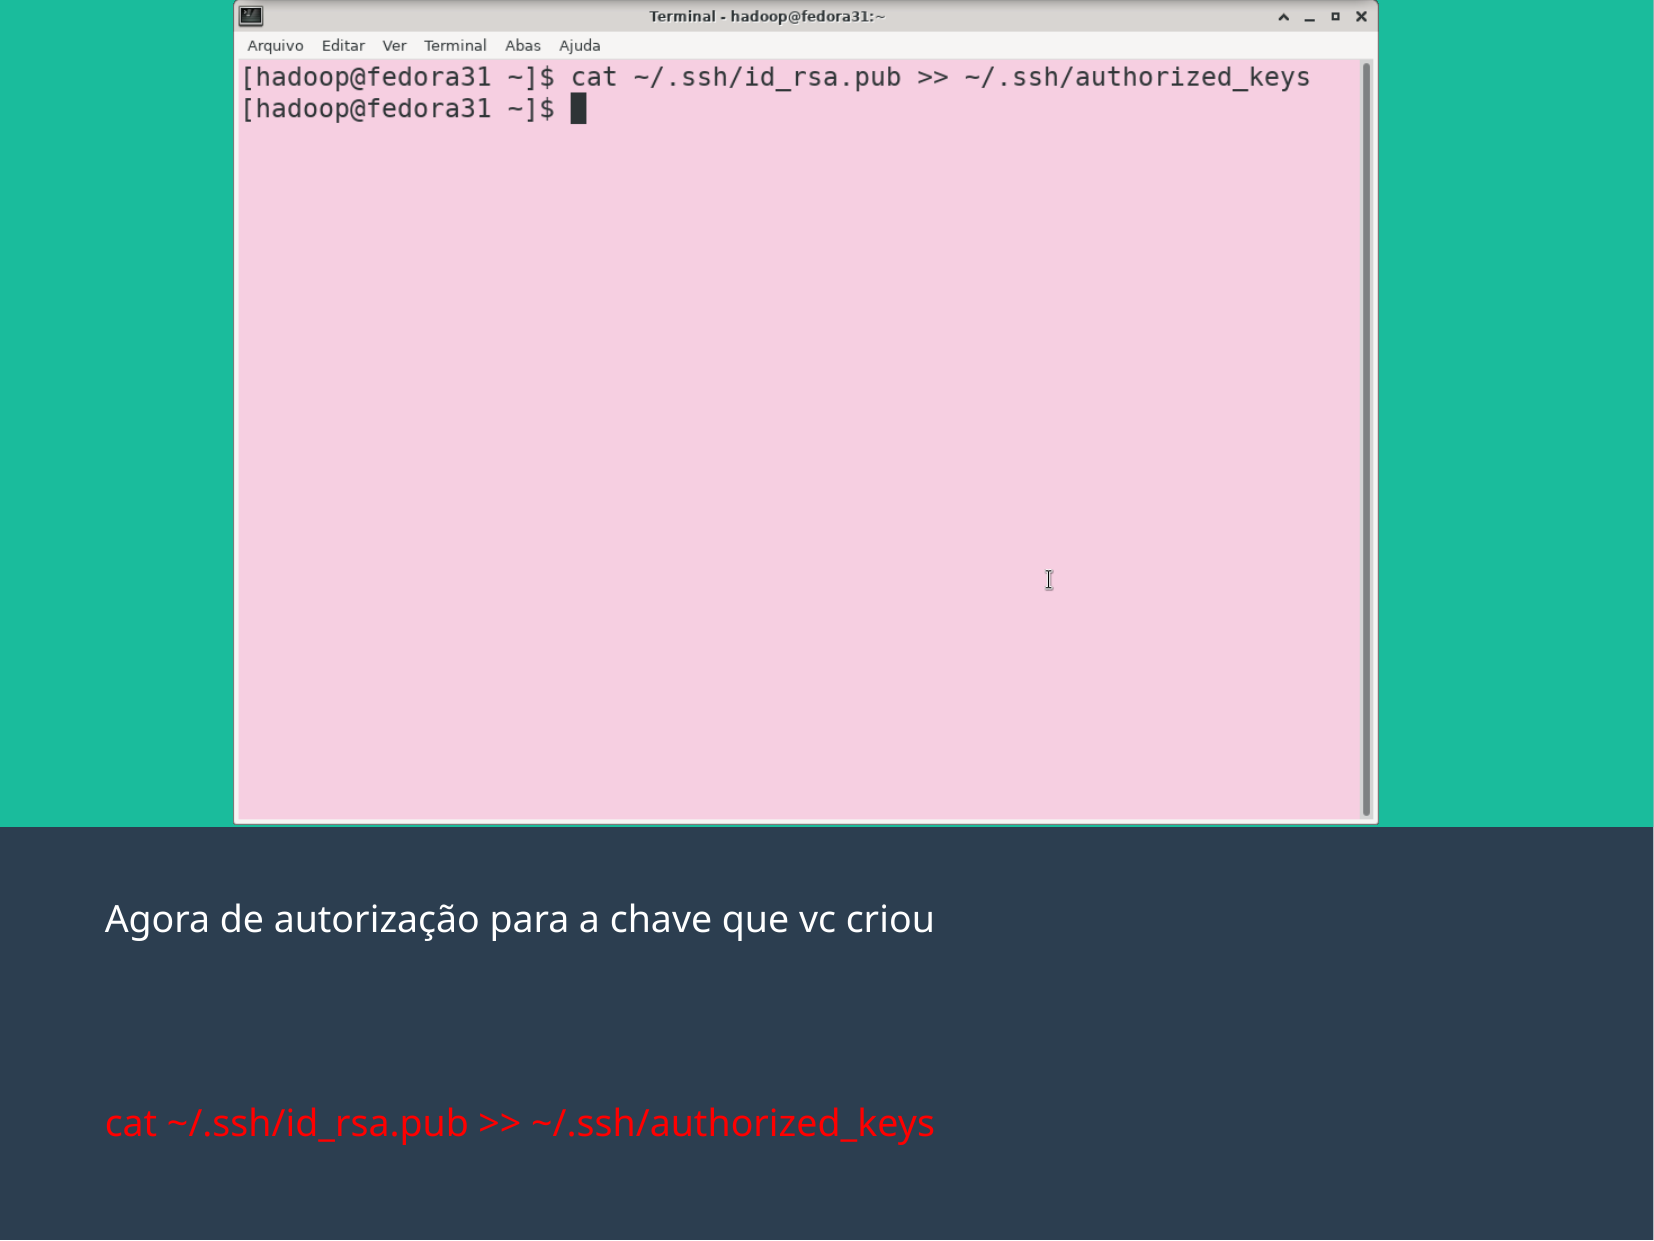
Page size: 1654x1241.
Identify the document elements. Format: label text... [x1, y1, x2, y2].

picture [233, 0, 1379, 826]
text_box Agora de autorização para a chave que vc criou cat ~/.ssh/id_rsa.pub >> ~/.ssh/authorized_keys [90, 885, 1531, 1118]
